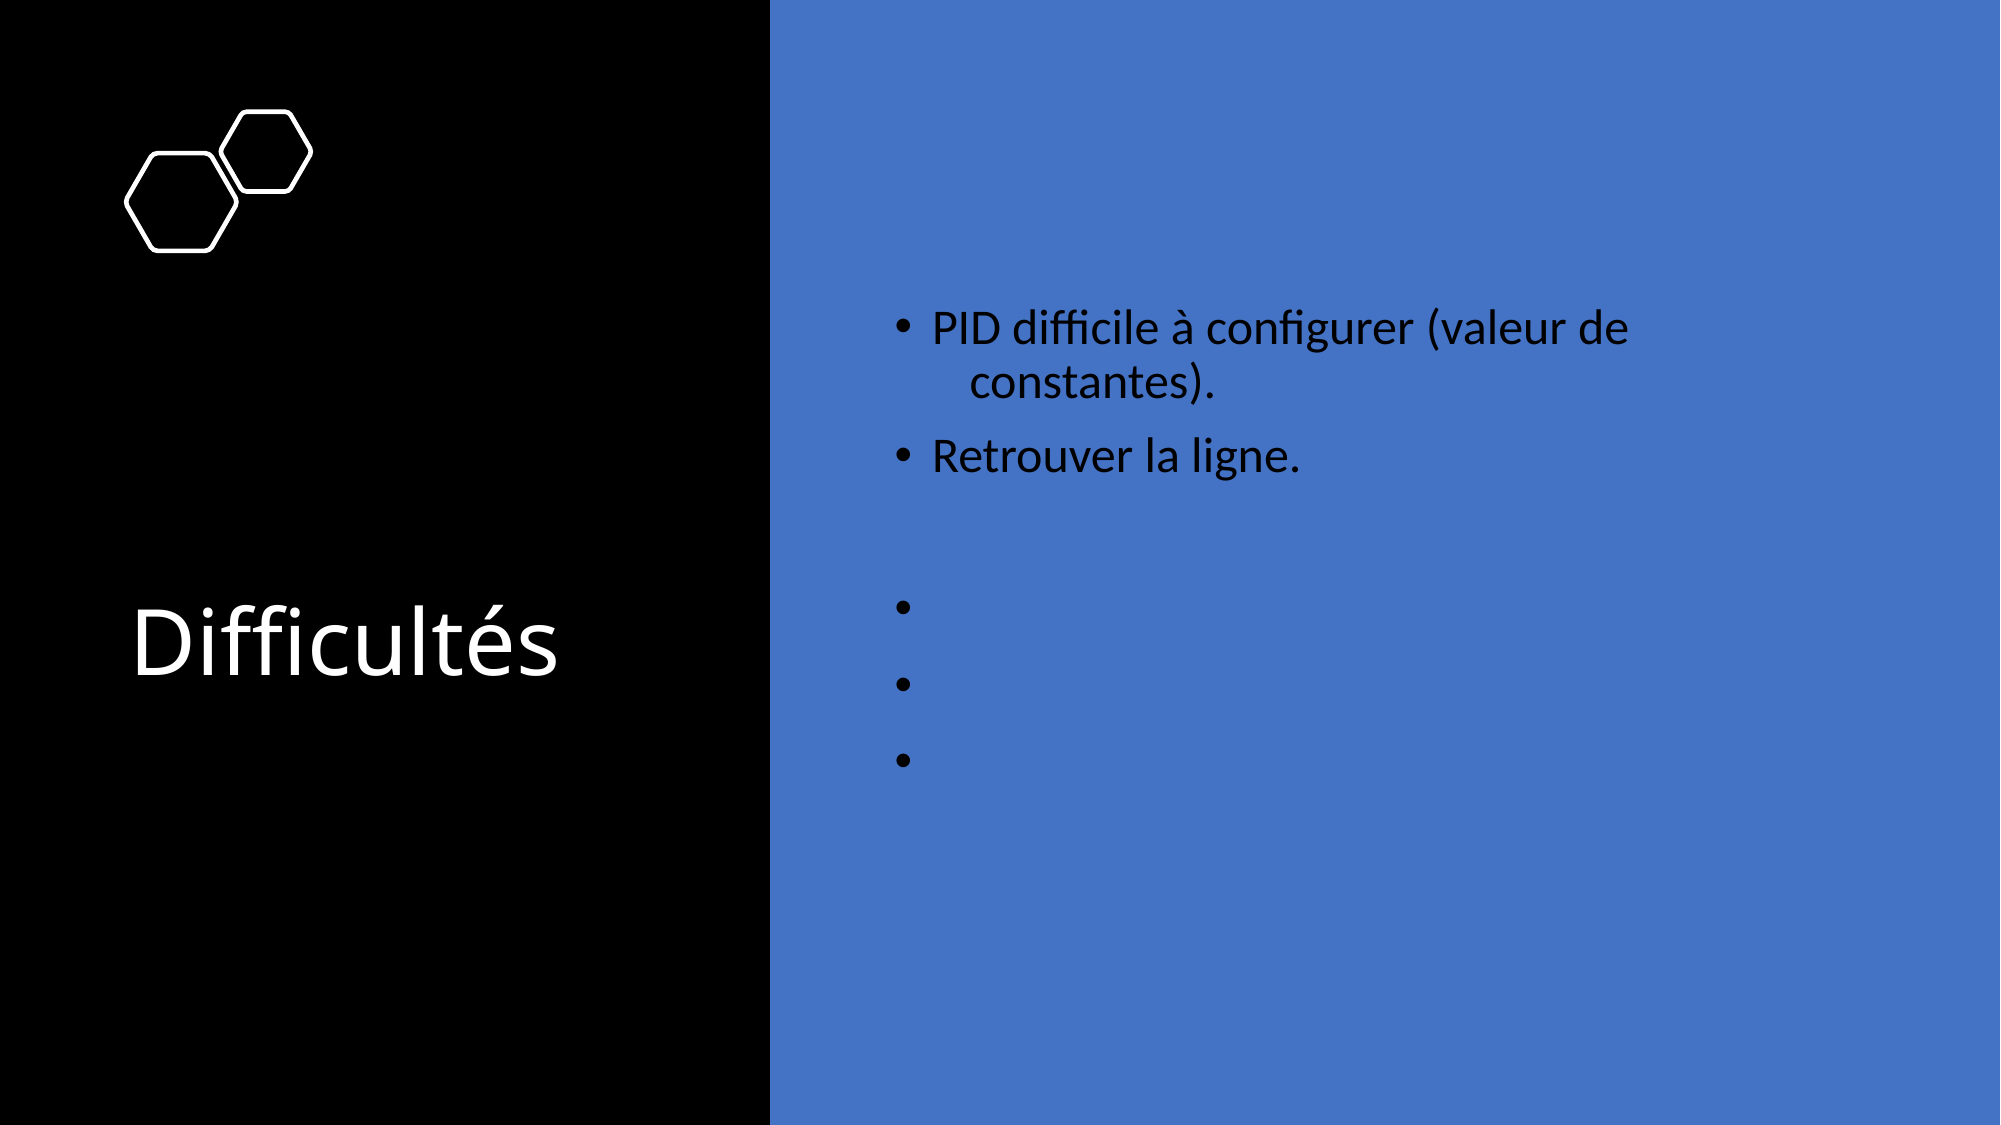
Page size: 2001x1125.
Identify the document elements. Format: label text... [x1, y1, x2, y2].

text_box [0, 0, 2000, 1125]
list PID difficile à configurer (valeur de constantes). Retrouver la ligne. [879, 227, 1875, 937]
title Difficultés [114, 266, 698, 704]
